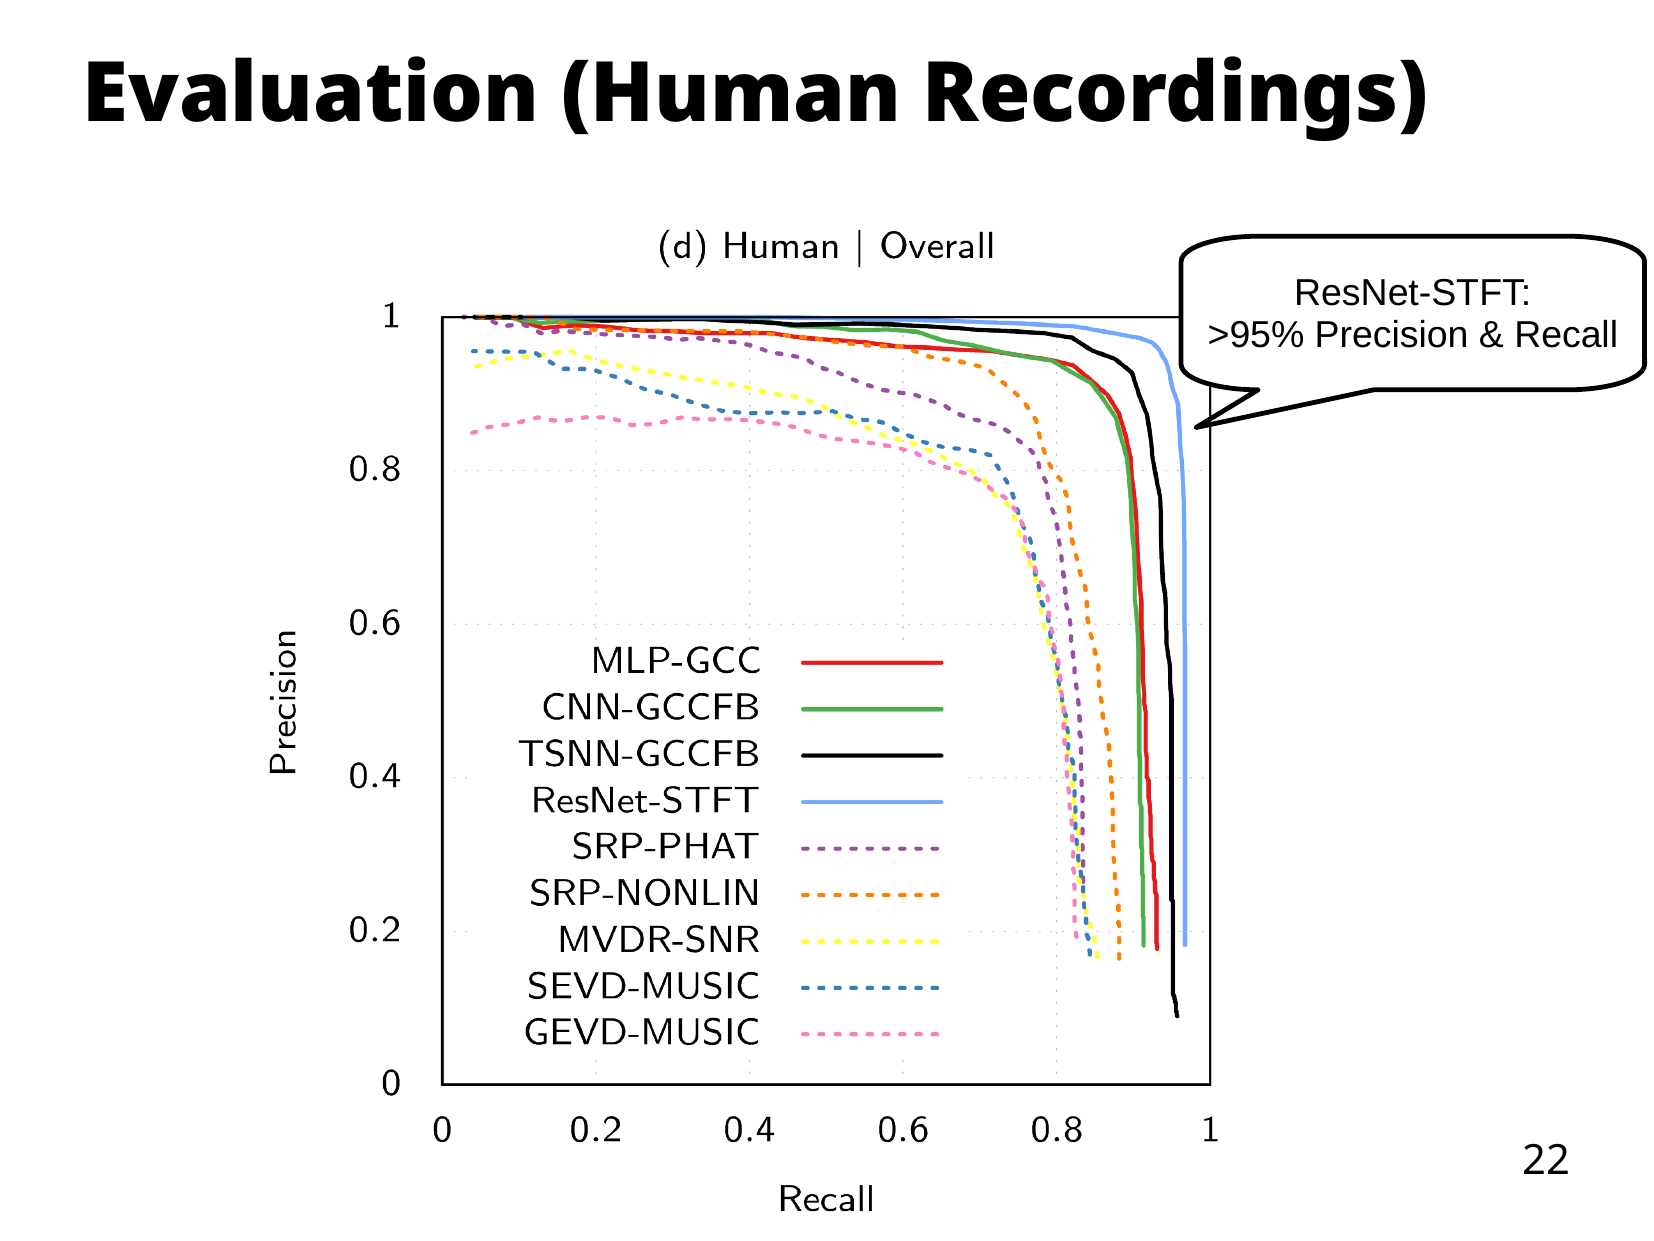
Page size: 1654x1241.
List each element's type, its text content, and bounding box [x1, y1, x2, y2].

title Evaluation (Human Recordings) [82, 37, 1571, 143]
picture [227, 177, 1296, 1233]
text_box ResNet-STFT: >95% Precision & Recall [1181, 236, 1645, 428]
